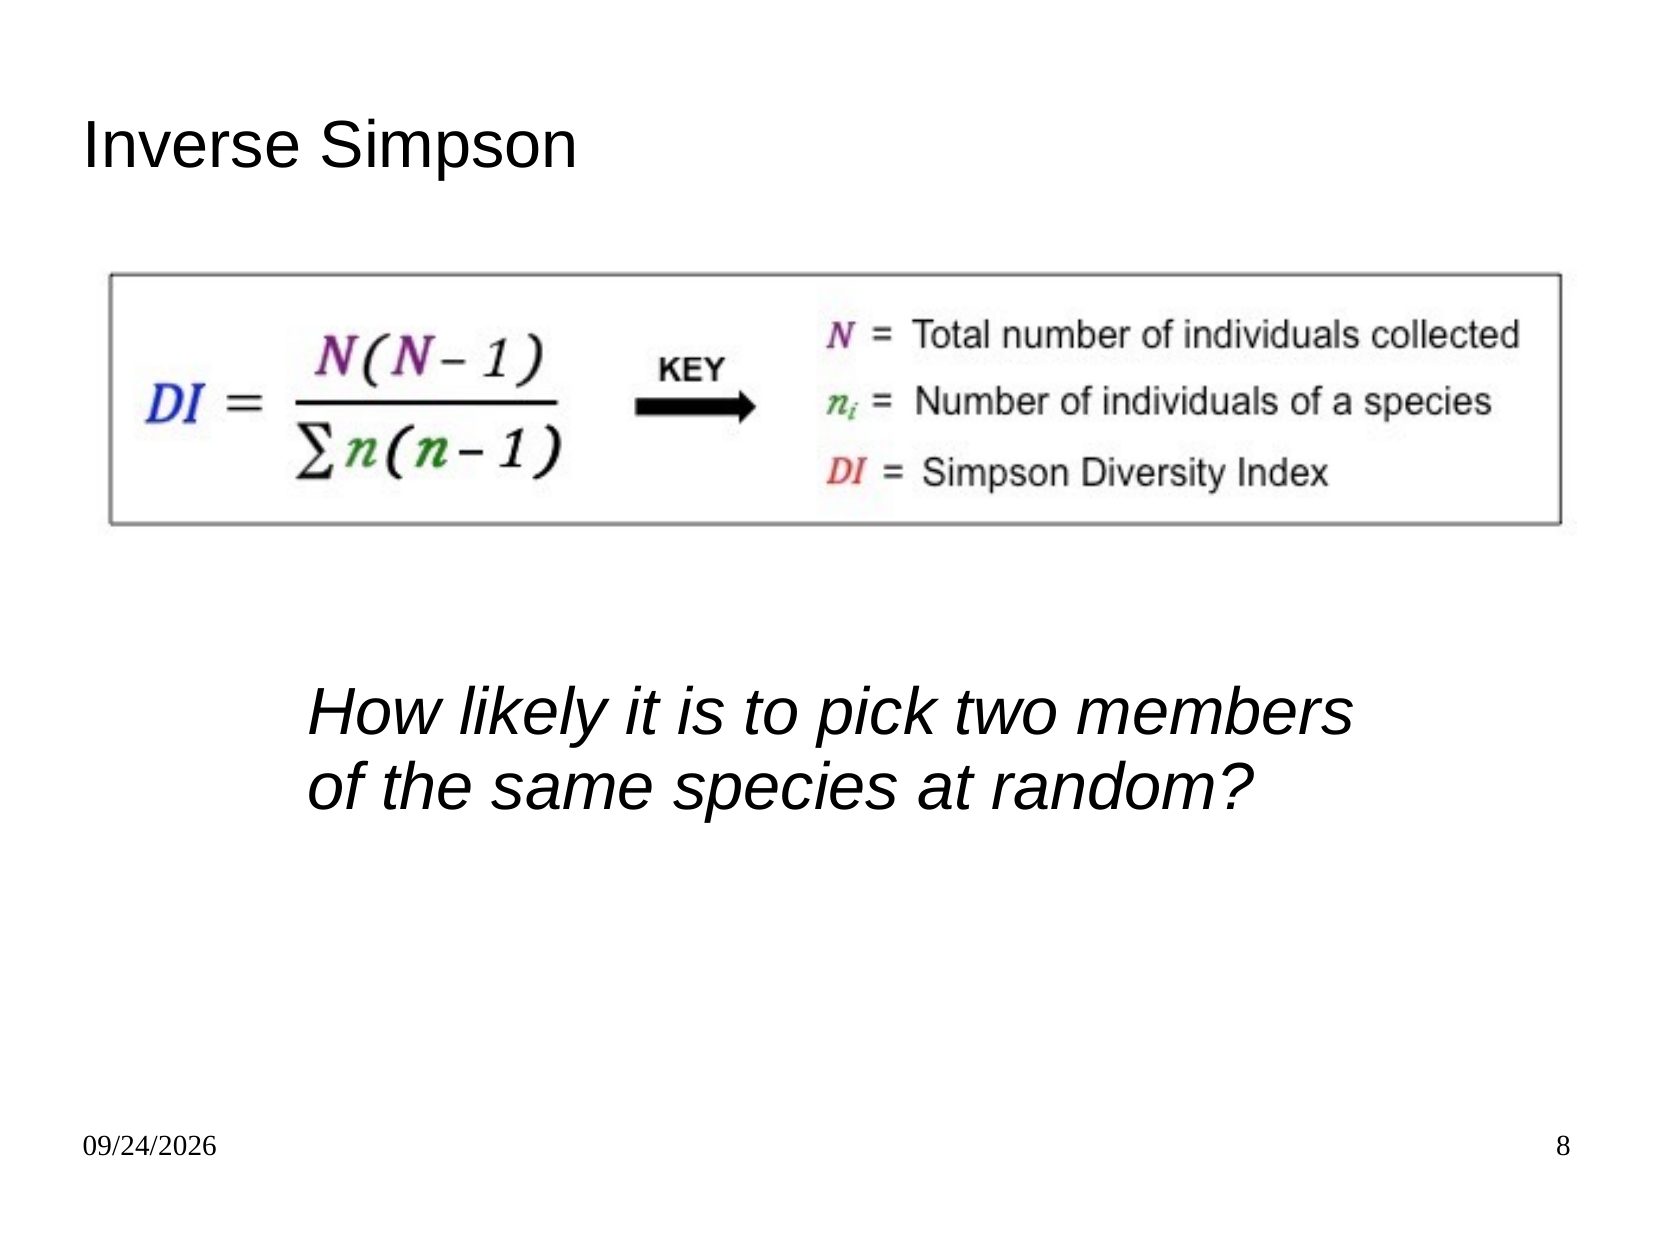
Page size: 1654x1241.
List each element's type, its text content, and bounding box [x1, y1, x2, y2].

picture [97, 251, 1577, 546]
list Inverse Simpson [82, 107, 661, 214]
list How likely it is to pick two members of the same species at random? [307, 674, 1373, 1013]
